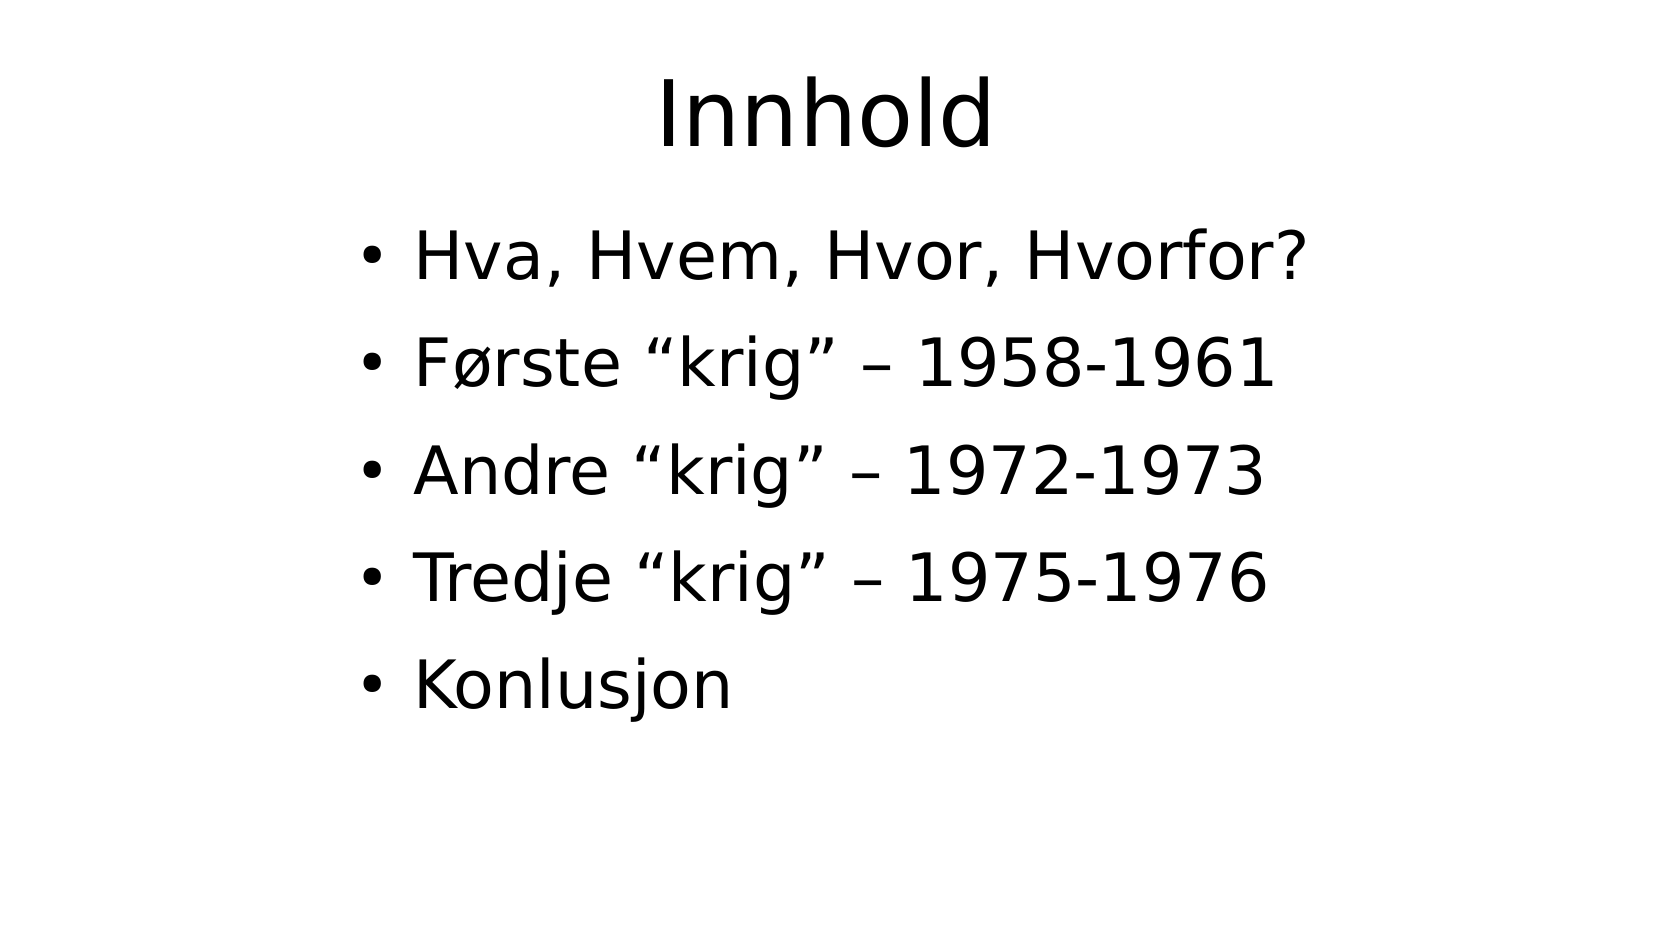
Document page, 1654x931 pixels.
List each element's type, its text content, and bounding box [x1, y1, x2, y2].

list Hva, Hvem, Hvor, Hvorfor? Første “krig” – 1958-1961 Andre “krig” – 1972-1973 Tredje “krig” – 1975-1976 Konlusjon [82, 217, 1571, 758]
title Innhold [82, 37, 1571, 193]
